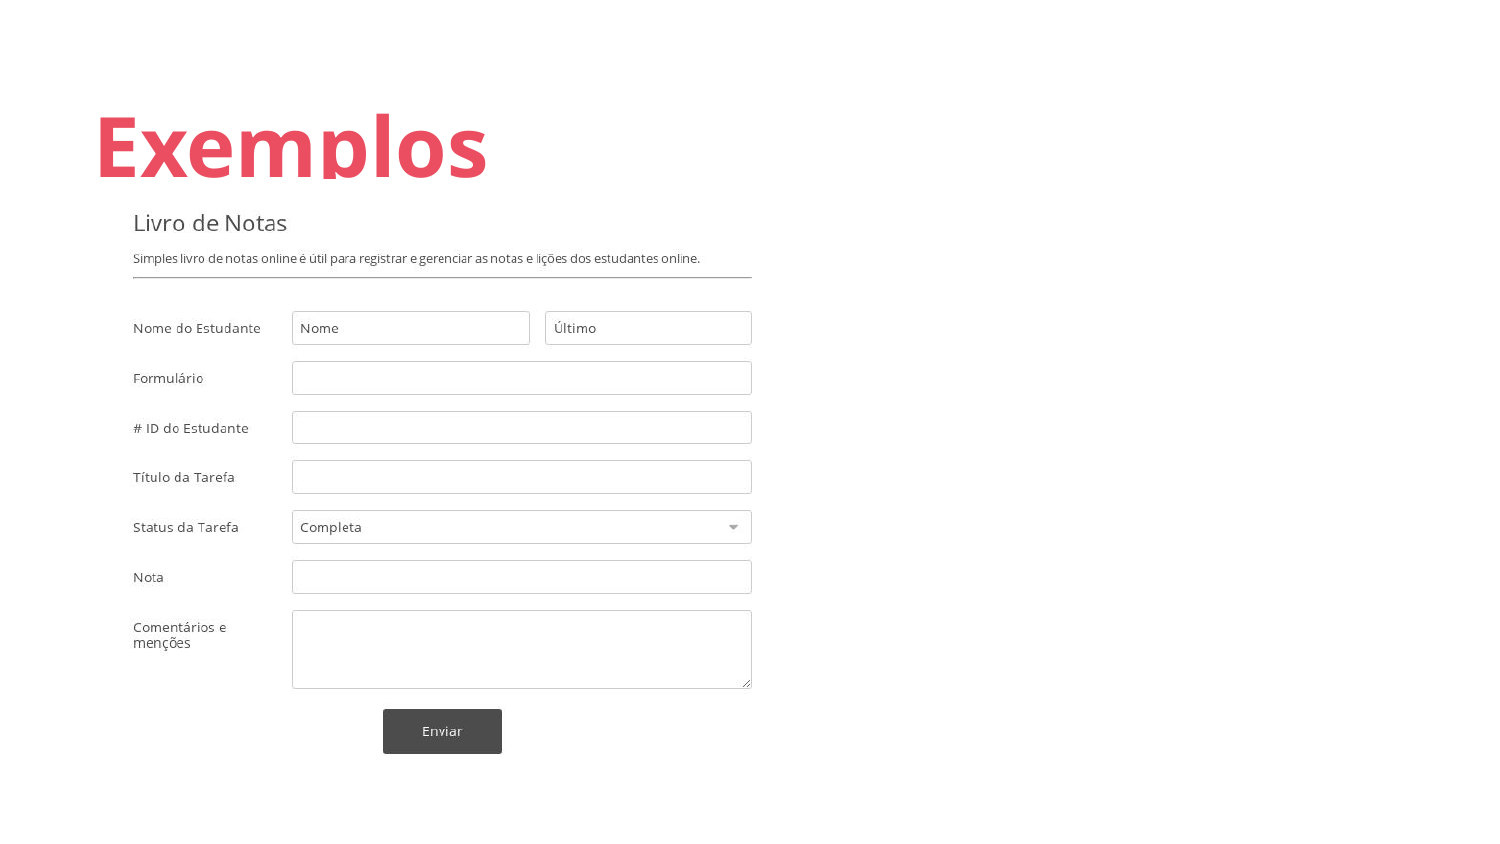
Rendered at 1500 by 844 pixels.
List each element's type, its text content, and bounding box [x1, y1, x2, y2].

picture [106, 179, 778, 780]
text_box Exemplos [78, 64, 1394, 204]
